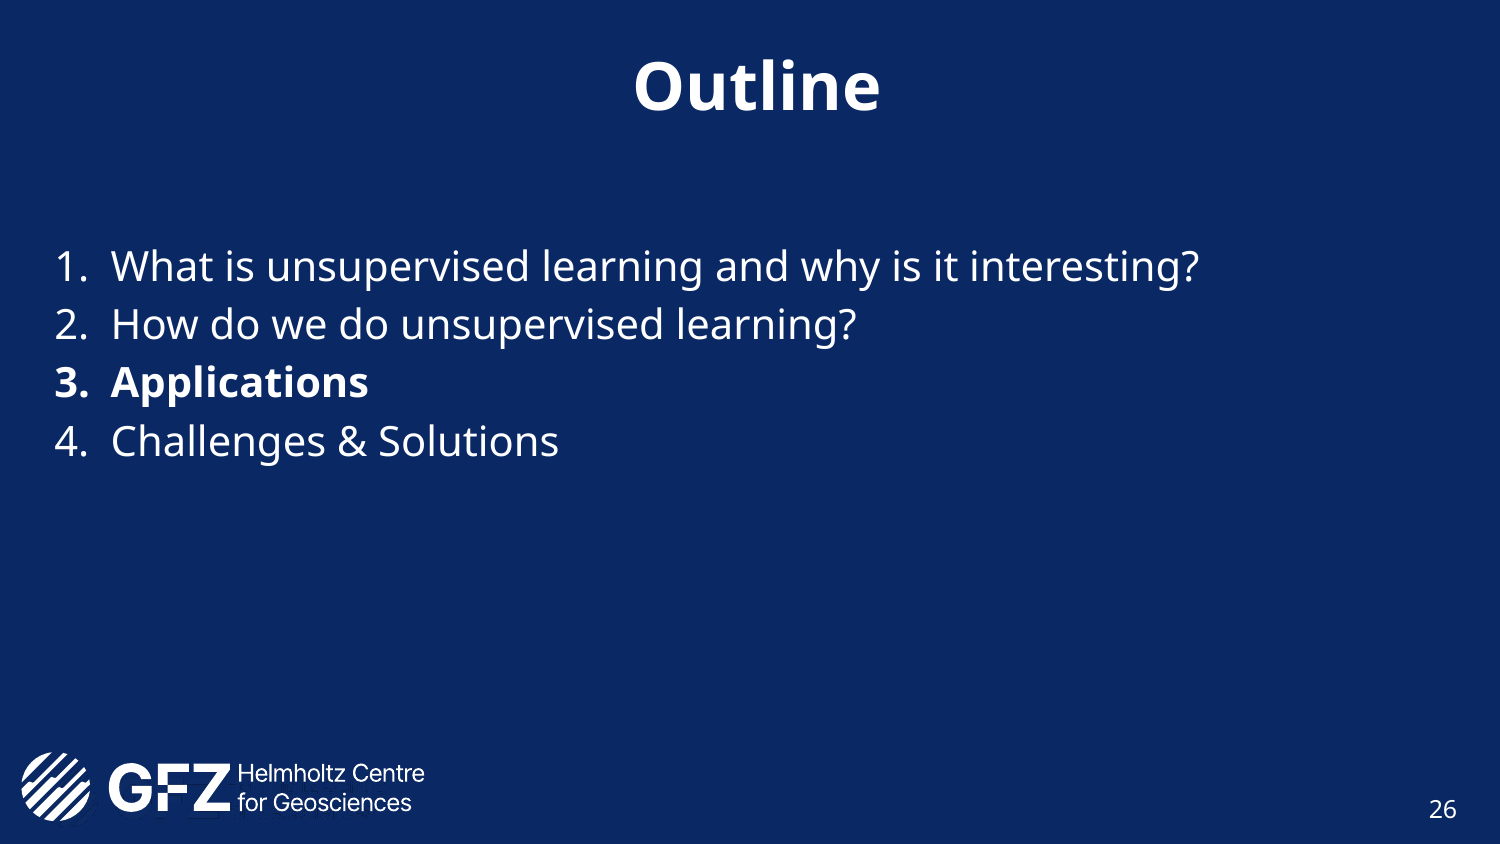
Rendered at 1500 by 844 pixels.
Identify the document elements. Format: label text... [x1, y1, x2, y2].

title Outline [39, 35, 1475, 198]
picture [39, 767, 65, 788]
picture [39, 767, 385, 827]
picture [39, 767, 48, 776]
picture [377, 800, 385, 809]
list What is unsupervised learning and why is it interesting? How do we do unsupervised learning? Applications Challenges & Solutions [39, 231, 1475, 734]
picture [39, 767, 83, 805]
